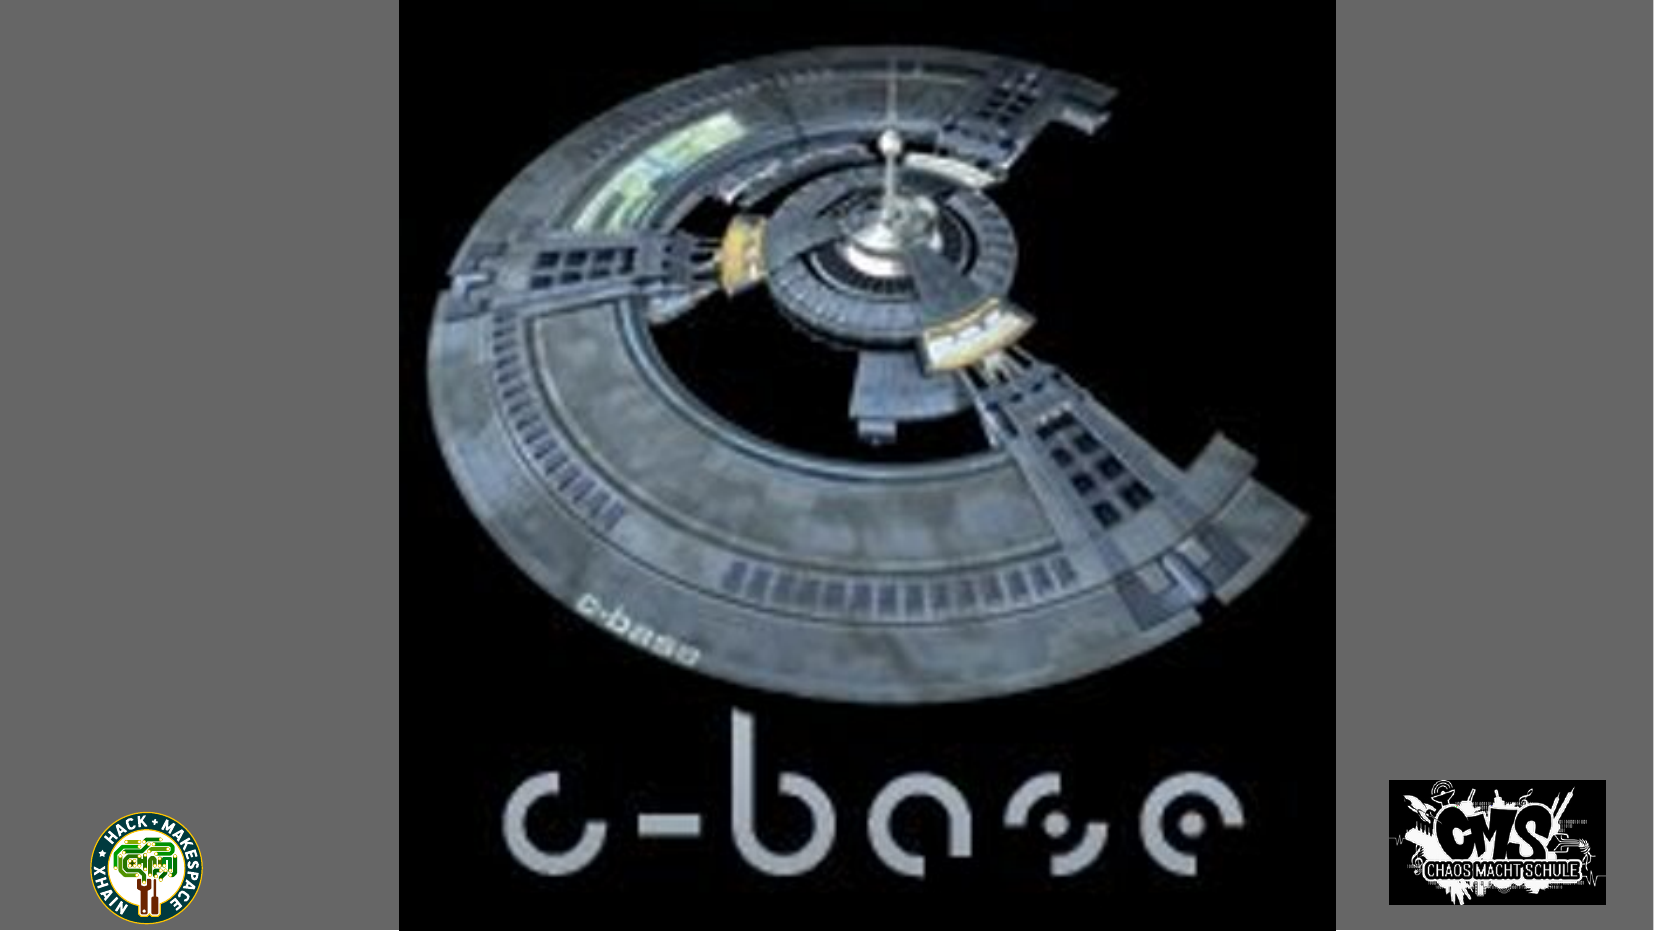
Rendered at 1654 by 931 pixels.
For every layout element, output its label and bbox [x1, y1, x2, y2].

picture [1389, 780, 1606, 905]
picture [399, 0, 1336, 931]
